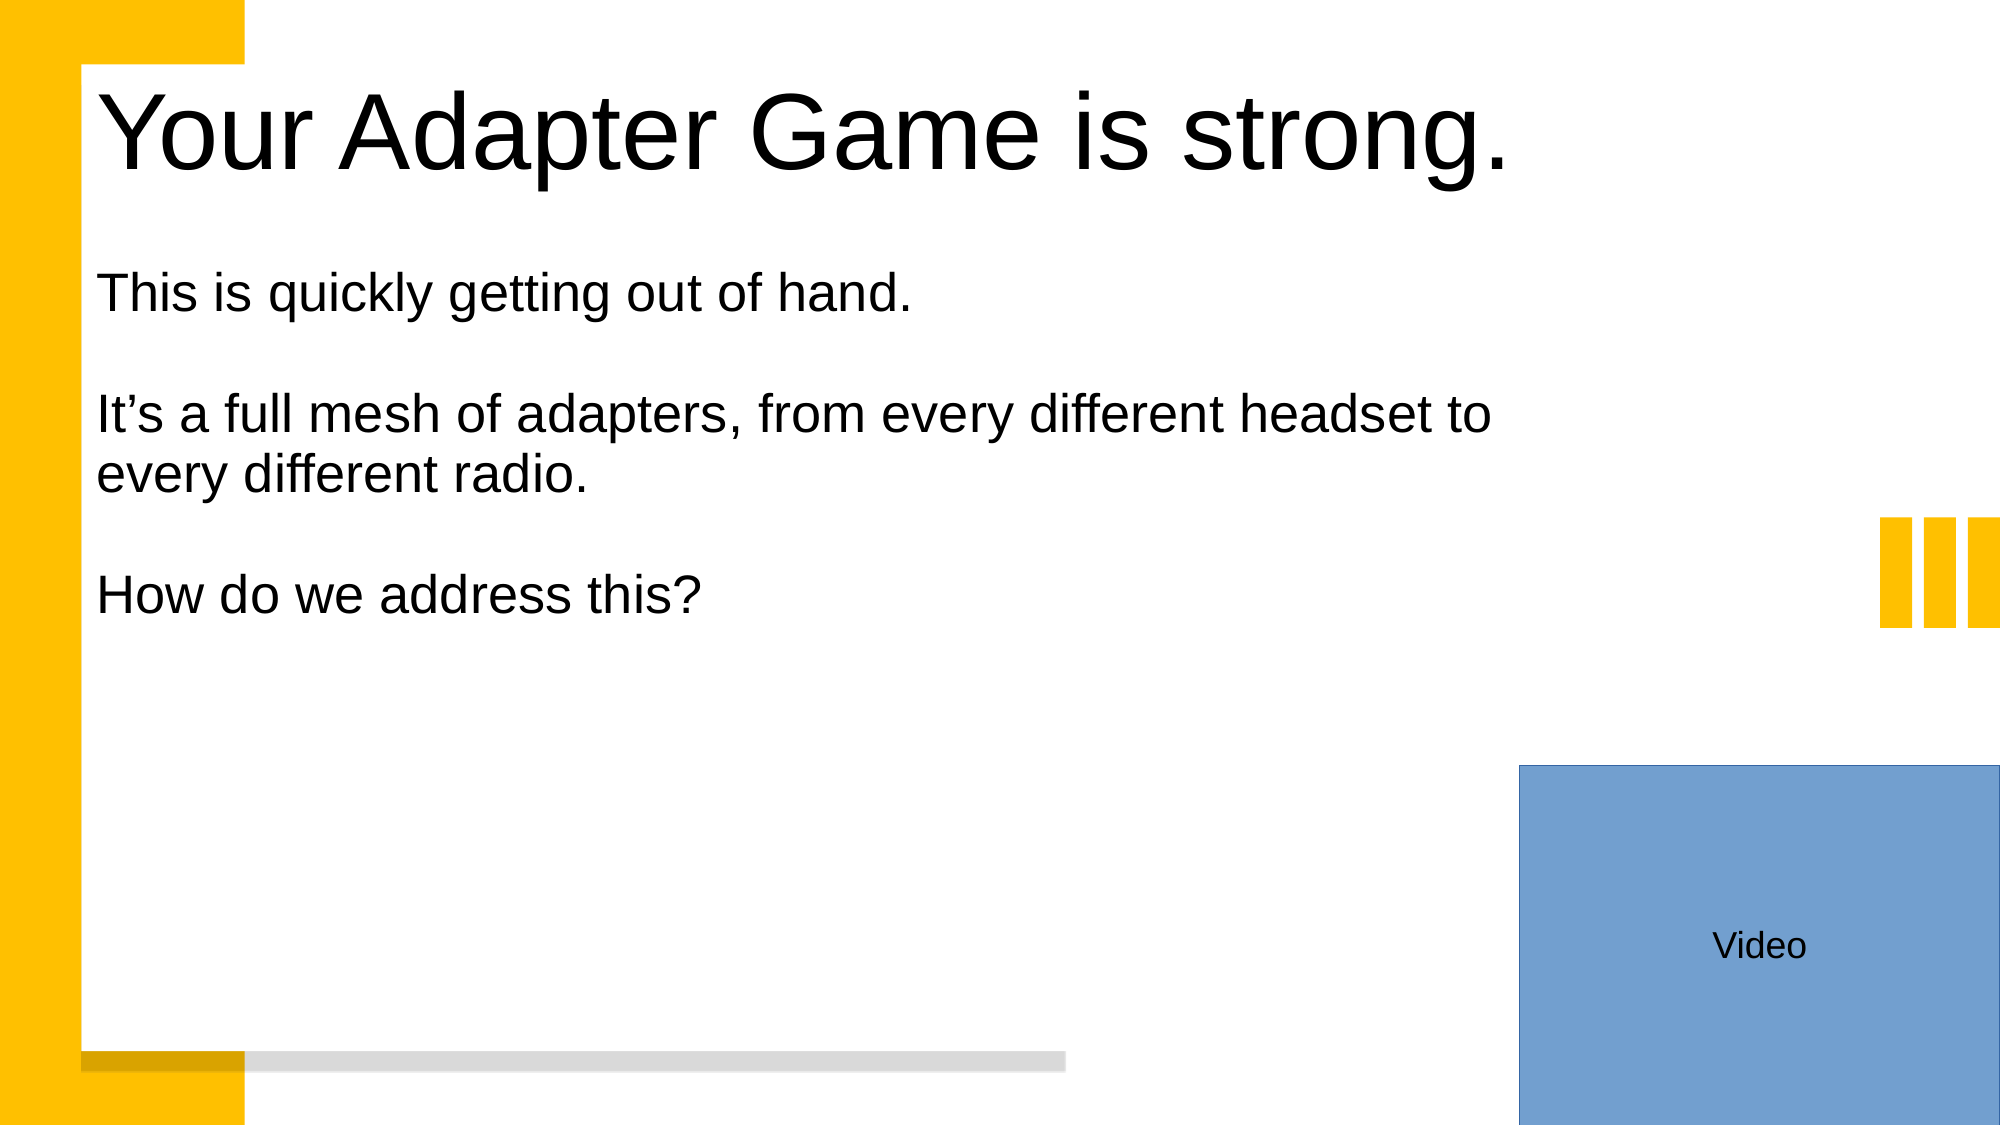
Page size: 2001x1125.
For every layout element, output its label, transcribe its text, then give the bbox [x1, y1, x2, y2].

text_box This is quickly getting out of hand. It’s a full mesh of adapters, from every different headset to every different radio. How do we address this? [81, 254, 1516, 1036]
text_box Video [1519, 765, 2000, 1125]
text_box [0, 0, 2000, 1125]
text_box Your Adapter Game is strong. [81, 64, 1921, 201]
